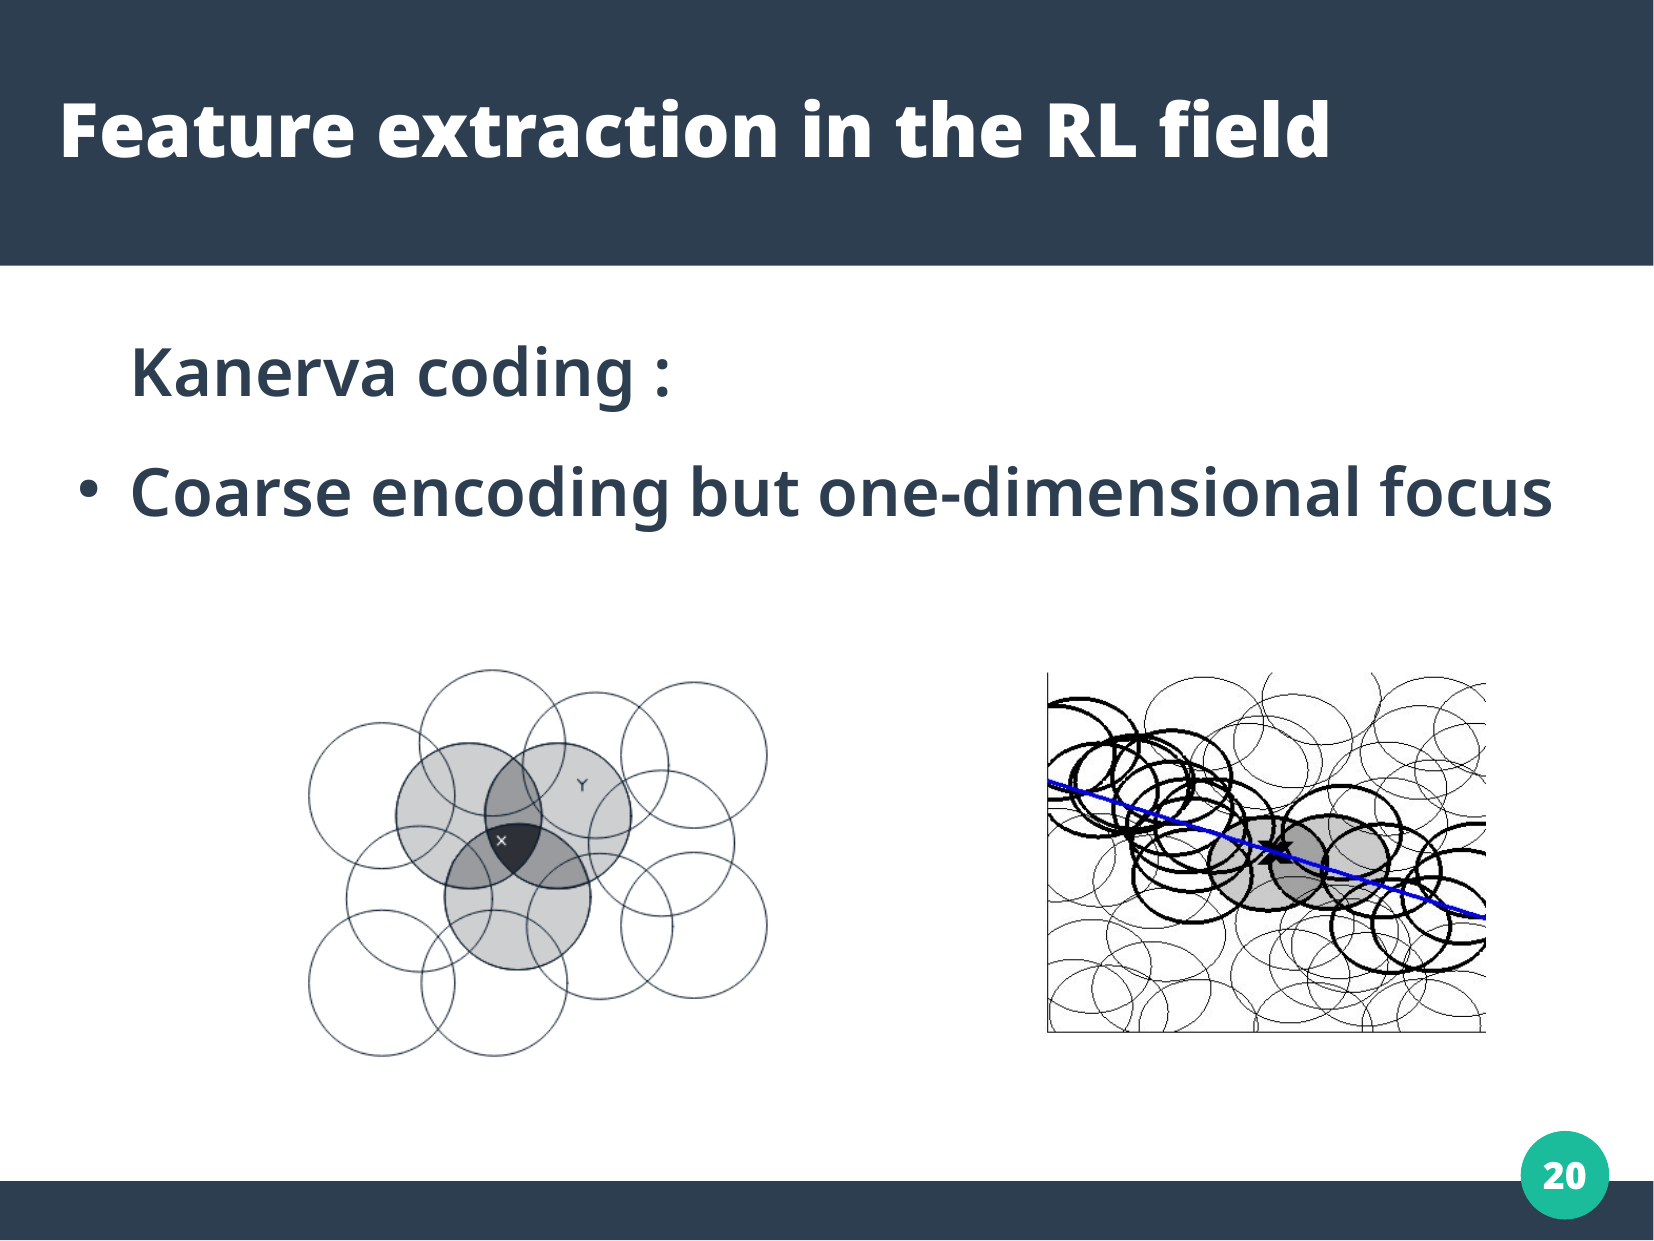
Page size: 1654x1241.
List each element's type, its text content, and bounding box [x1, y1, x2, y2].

list Kanerva coding : Coarse encoding but one-dimensional focus [59, 324, 1595, 1152]
title Feature extraction in the RL field [59, 49, 1595, 207]
picture [257, 648, 811, 1081]
picture [1044, 639, 1486, 1081]
